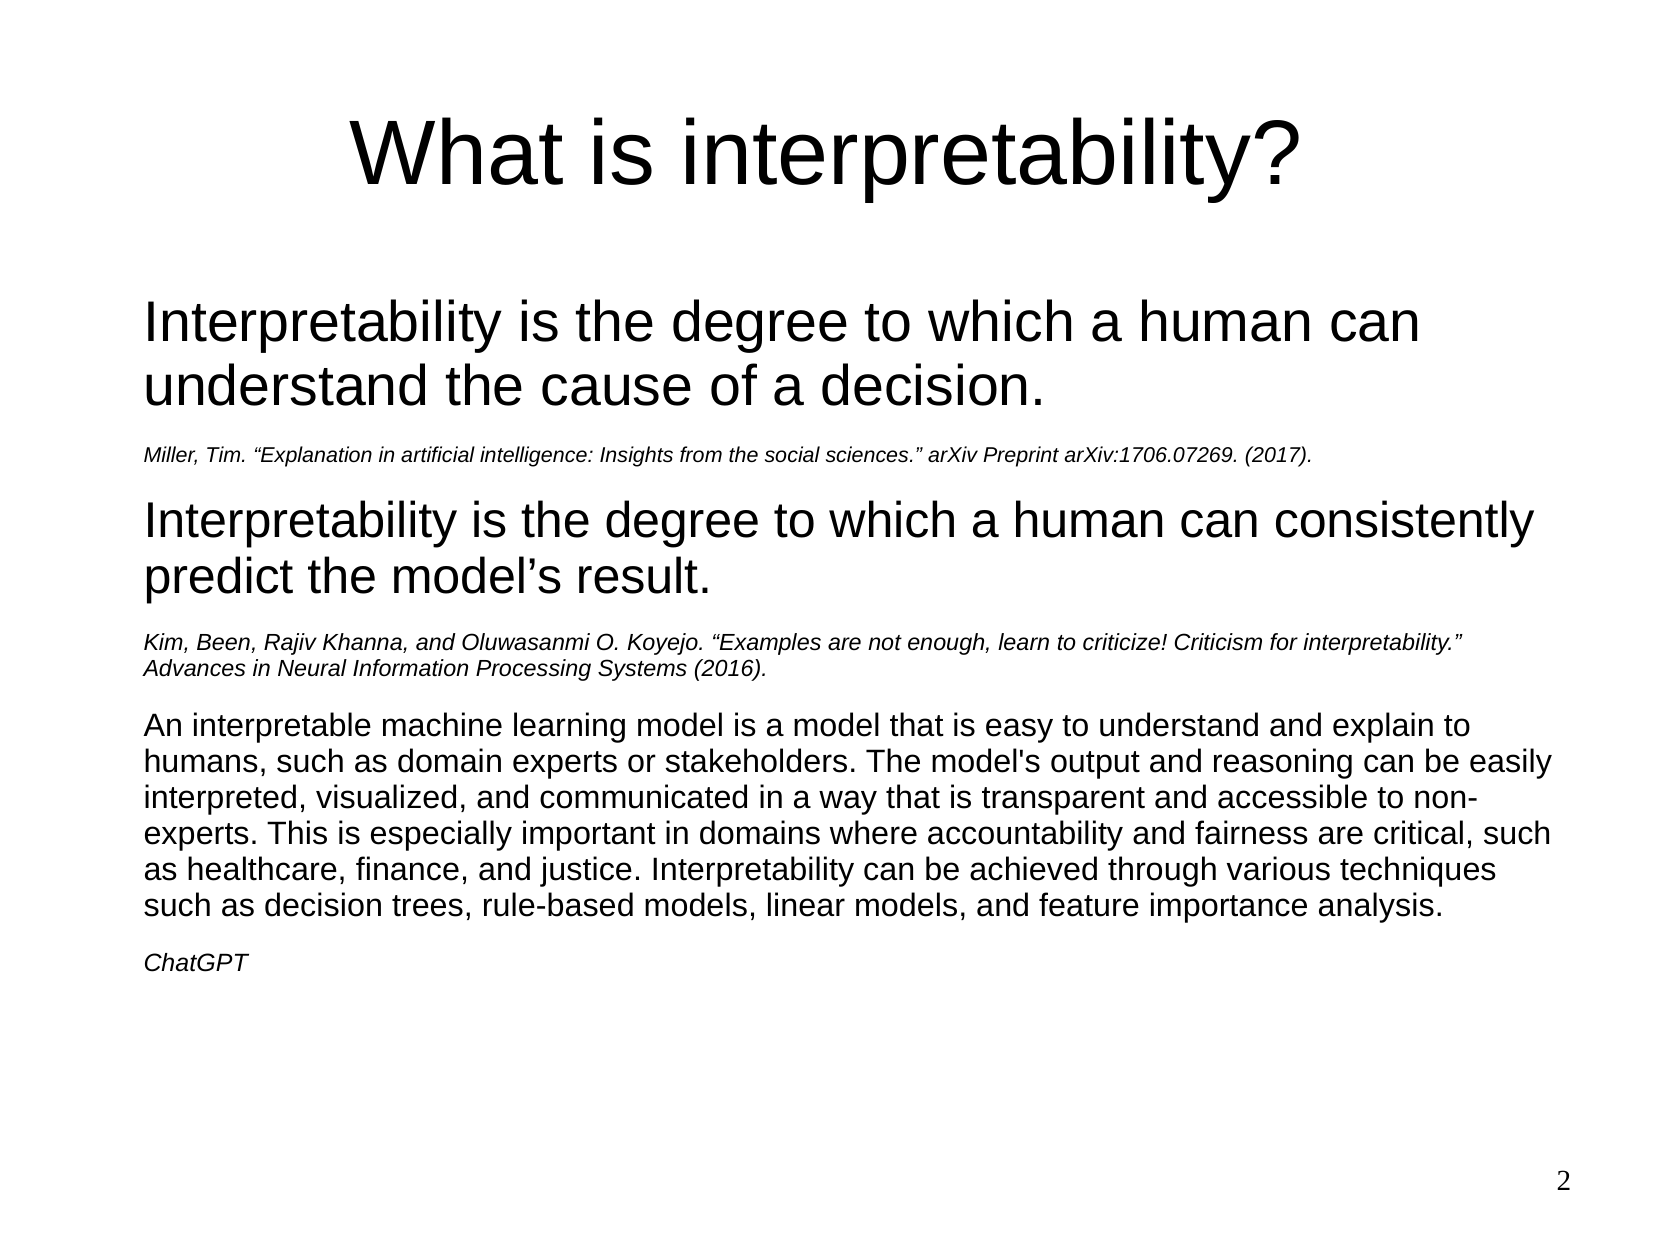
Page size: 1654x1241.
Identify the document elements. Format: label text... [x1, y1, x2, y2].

title What is interpretability? [82, 49, 1571, 257]
list Interpretability is the degree to which a human can understand the cause of a decision. Miller, Tim. “Explanation in artificial intelligence: Insights from the social sciences.” arXiv Preprint arXiv:1706.07269. (2017). Interpretability is the degree to which a human can consistently predict the model’s result. Kim, Been, Rajiv Khanna, and Oluwasanmi O. Koyejo. “Examples are not enough, learn to criticize! Criticism for interpretability.” Advances in Neural Information Processing Systems (2016). An interpretable machine learning model is a model that is easy to understand and explain to humans, such as domain experts or stakeholders. The model's output and reasoning can be easily interpreted, visualized, and communicated in a way that is transparent and accessible to non-experts. This is especially important in domains where accountability and fairness are critical, such as healthcare, finance, and justice. Interpretability can be achieved through various techniques such as decision trees, rule-based models, linear models, and feature importance analysis. ChatGPT [82, 290, 1571, 1010]
